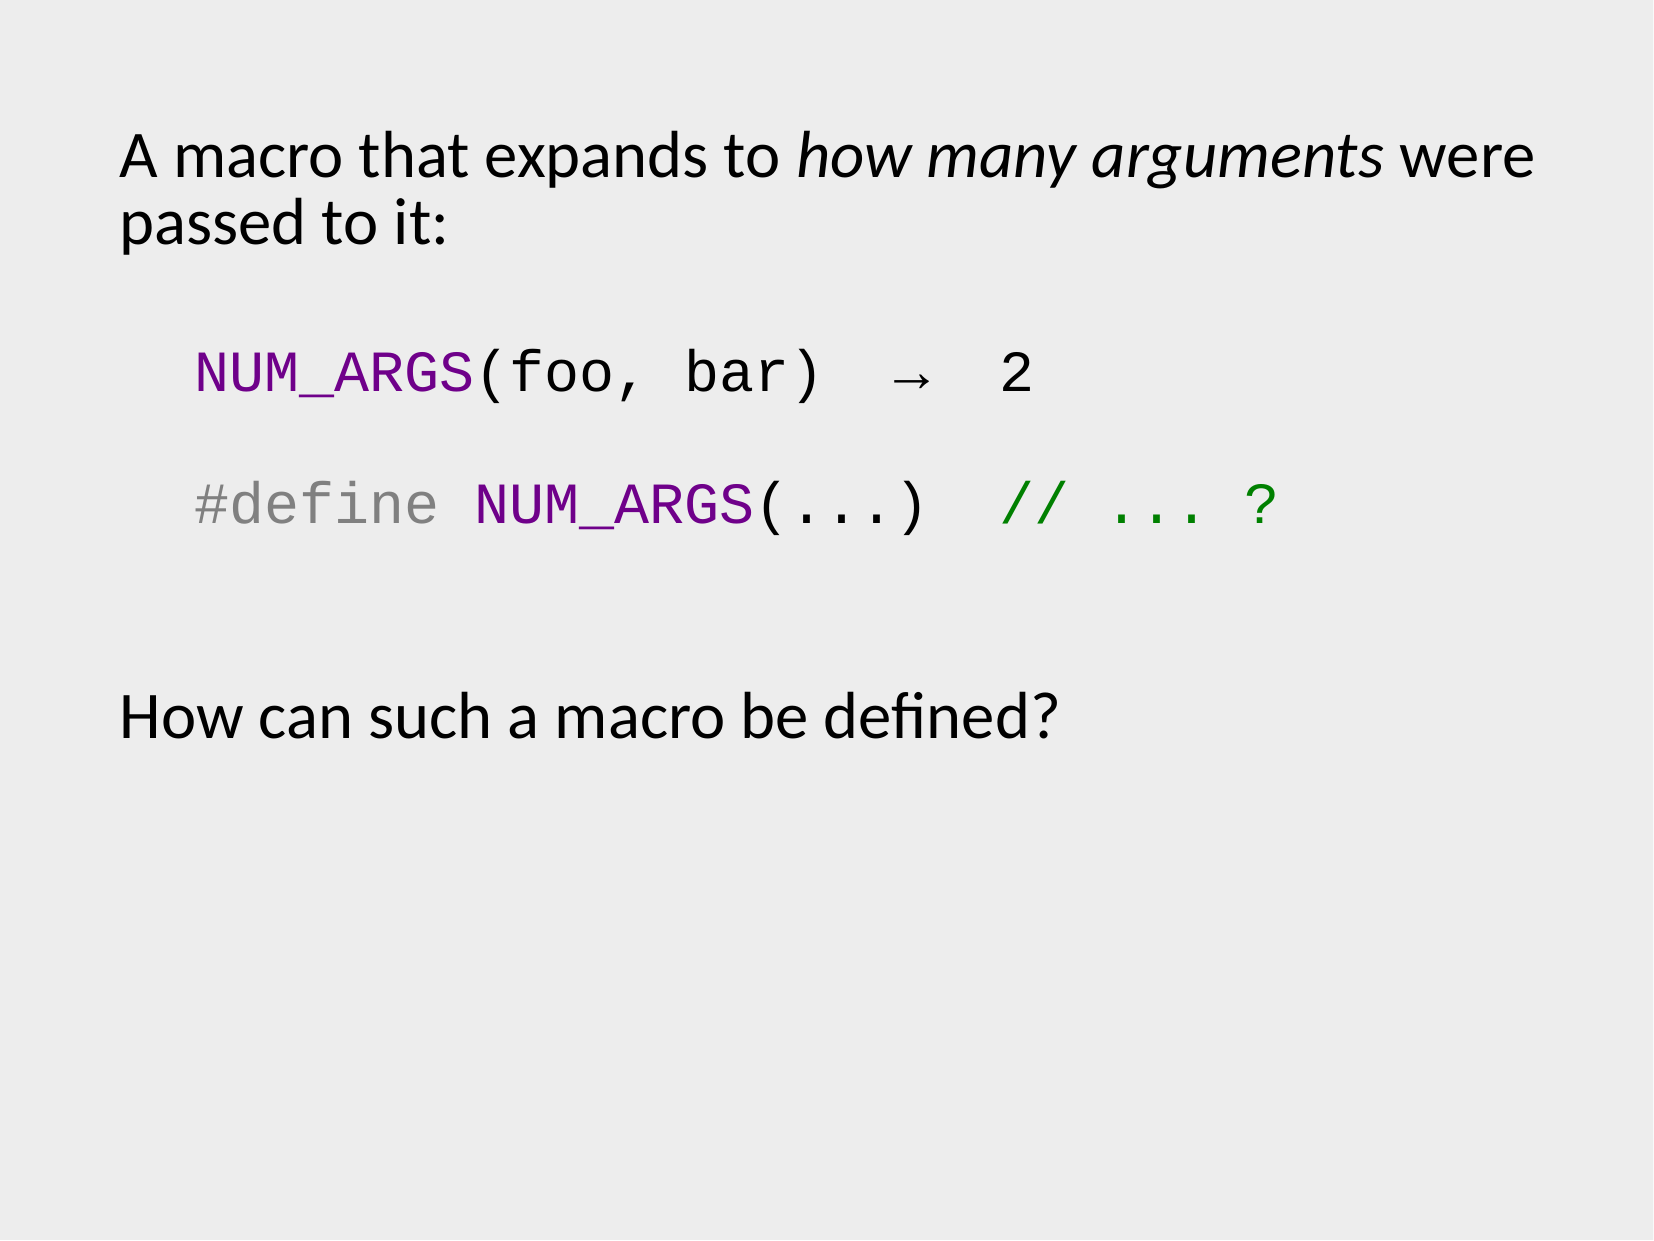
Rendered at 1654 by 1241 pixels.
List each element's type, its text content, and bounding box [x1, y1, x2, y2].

text_box How can such a macro be defined? [105, 680, 1606, 763]
text_box NUM_ARGS(foo, bar) → 2 #define NUM_ARGS(...) // ... ? [180, 270, 1621, 681]
text_box A macro that expands to how many arguments were passed to it: [105, 120, 1606, 269]
